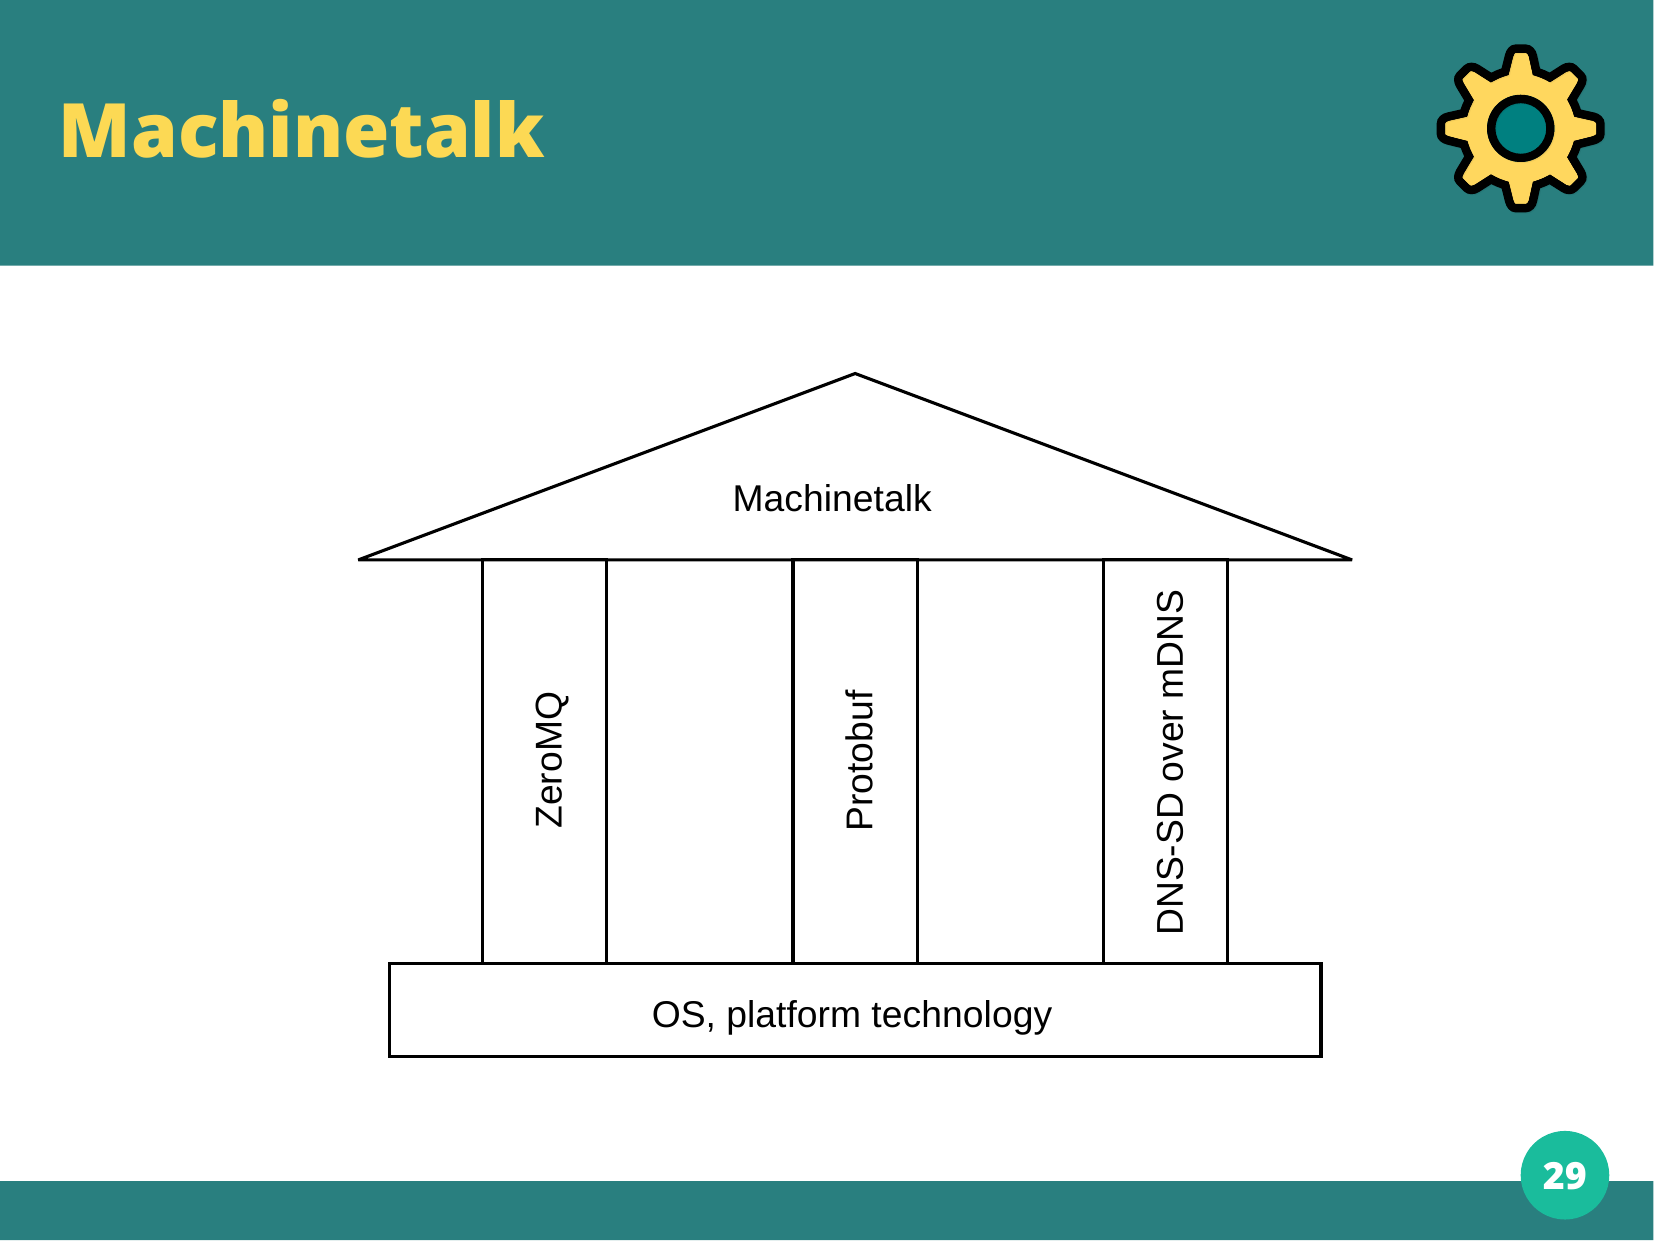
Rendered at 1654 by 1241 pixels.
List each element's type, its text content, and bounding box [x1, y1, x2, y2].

title Machinetalk [59, 49, 1595, 207]
picture [352, 367, 1359, 1063]
